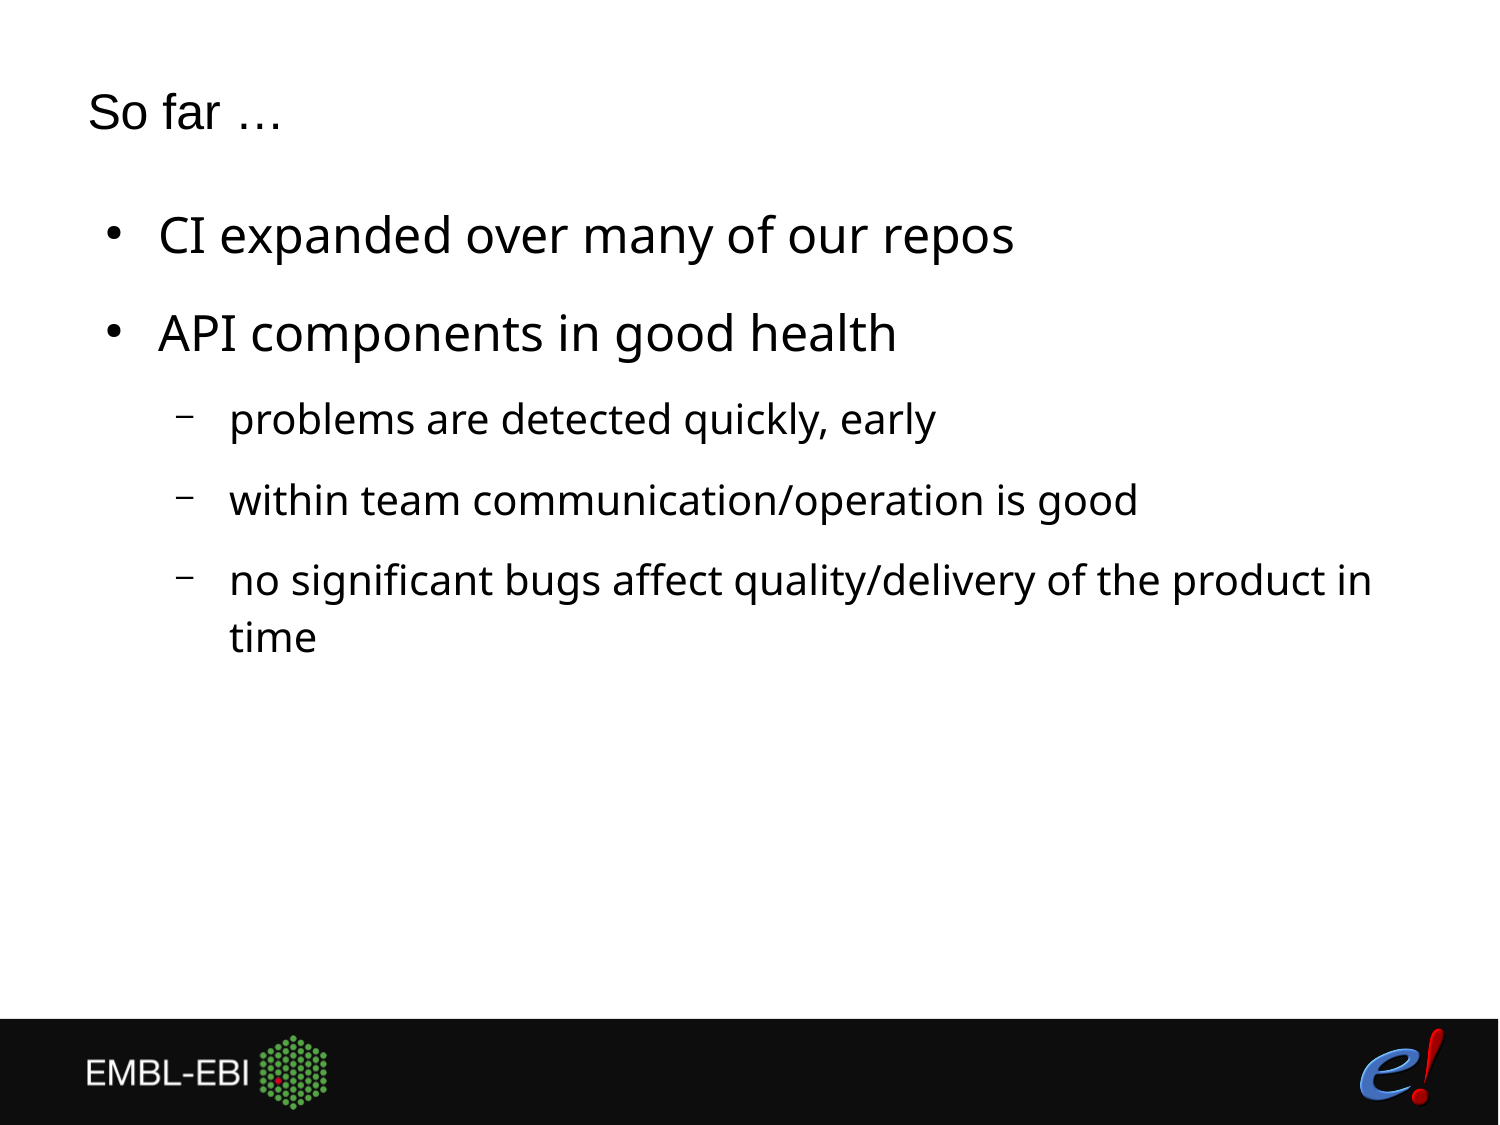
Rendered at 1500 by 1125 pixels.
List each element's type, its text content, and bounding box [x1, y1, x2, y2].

picture [87, 1035, 327, 1110]
list CI expanded over many of our repos API components in good health problems are detected quickly, early within team communication/operation is good no significant bugs affect quality/delivery of the product in time [87, 200, 1425, 914]
title So far … [87, 50, 1425, 175]
picture [1357, 1026, 1448, 1112]
